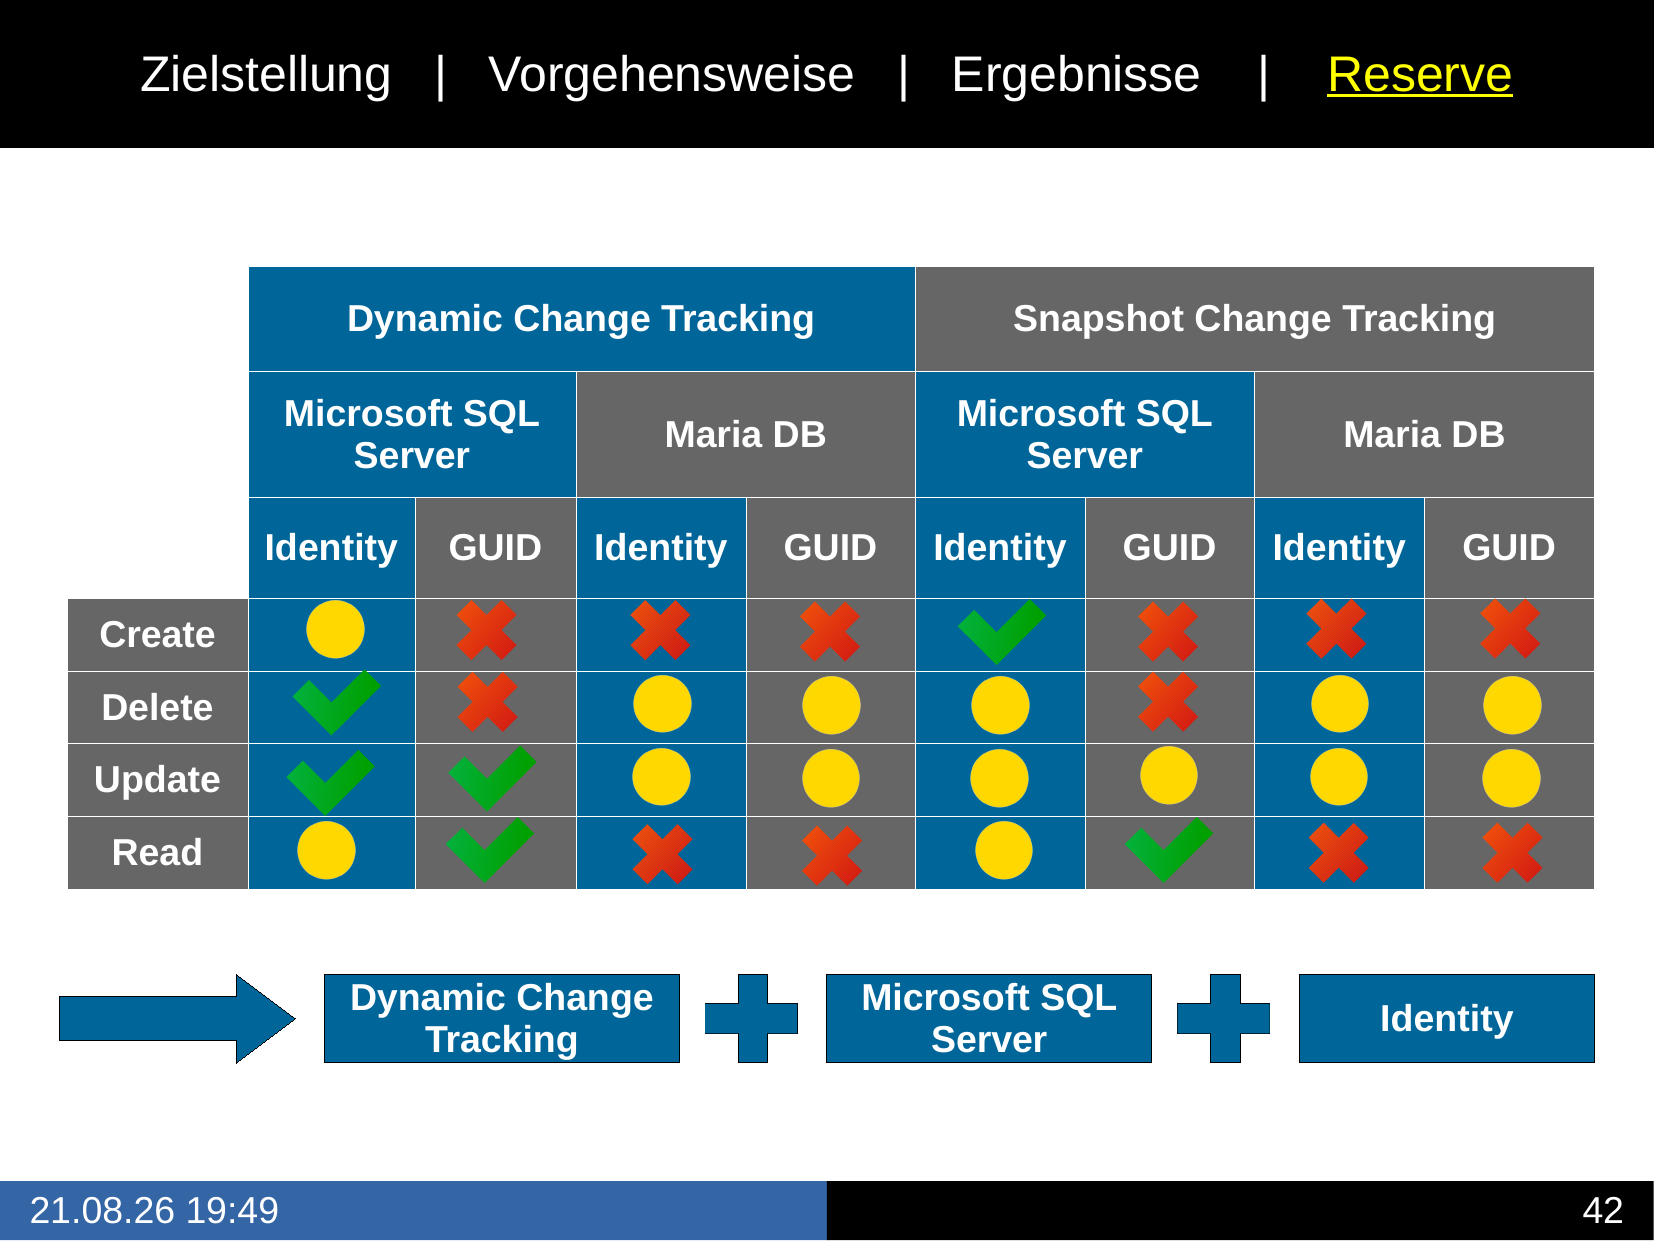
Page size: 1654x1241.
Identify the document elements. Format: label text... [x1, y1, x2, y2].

picture [788, 673, 874, 738]
table_cell [747, 599, 915, 671]
table_cell Read [68, 817, 248, 889]
table_cell [416, 599, 576, 671]
table_cell [747, 817, 915, 889]
picture [298, 822, 355, 879]
picture [1135, 669, 1201, 735]
table_cell [416, 744, 445, 816]
table_cell Maria DB [577, 372, 915, 497]
picture [788, 746, 873, 811]
table_cell [1255, 744, 1424, 816]
table_cell [1086, 744, 1254, 816]
table_cell [577, 744, 746, 816]
picture [307, 601, 364, 658]
picture [1310, 824, 1367, 881]
picture [453, 597, 520, 663]
picture [1468, 746, 1554, 811]
table_cell [68, 372, 248, 497]
picture [959, 601, 1045, 664]
table_cell Identity [1255, 498, 1424, 598]
picture [799, 823, 865, 889]
table_cell [1255, 890, 1424, 1049]
picture [1135, 598, 1201, 665]
picture [294, 671, 379, 734]
table_cell [916, 744, 1085, 816]
text_box Dynamic Change Tracking [324, 974, 680, 1063]
table_cell [416, 890, 576, 974]
table_cell Identity [249, 498, 415, 598]
picture [634, 826, 691, 883]
text_box [59, 974, 296, 1064]
table_cell [747, 672, 915, 743]
table_cell [577, 599, 746, 671]
table_cell GUID [1086, 498, 1254, 598]
picture [455, 669, 521, 735]
table_cell Maria DB [1255, 372, 1594, 497]
table_header Snapshot Change Tracking [916, 267, 1594, 371]
picture [797, 598, 863, 665]
table_cell Identity [577, 498, 746, 598]
table_cell [1086, 672, 1254, 743]
table_cell [1086, 599, 1254, 671]
table_header Dynamic Change Tracking [249, 267, 915, 371]
table_cell [416, 672, 576, 743]
picture [632, 602, 689, 659]
table_cell [249, 672, 415, 743]
table_header [68, 267, 248, 371]
picture [972, 677, 1029, 734]
table_cell Update [68, 744, 248, 816]
table_cell [577, 890, 746, 1049]
picture [288, 751, 373, 814]
table_cell [249, 817, 415, 889]
table_cell Microsoft SQL Server [916, 372, 1254, 497]
table_cell [1425, 672, 1594, 743]
table_cell GUID [747, 498, 915, 598]
table_cell Create [68, 599, 248, 671]
table_cell [1241, 1034, 1254, 1049]
table_cell [916, 672, 1085, 743]
table_cell [1086, 890, 1254, 1049]
table_cell [1255, 599, 1424, 671]
table_cell [916, 599, 1085, 671]
picture [1308, 599, 1365, 657]
table_cell [747, 744, 915, 816]
picture [976, 822, 1032, 879]
table_cell Identity [916, 498, 1085, 598]
table_cell [416, 817, 576, 889]
table_cell Microsoft SQL Server [249, 372, 576, 497]
table_cell [1425, 744, 1594, 816]
table_cell [249, 890, 415, 1049]
table_cell GUID [416, 498, 576, 598]
picture [442, 742, 540, 886]
table_cell [747, 890, 915, 1049]
picture [1126, 743, 1211, 808]
text_box Microsoft SQL Server [826, 974, 1152, 1063]
table_cell [1086, 817, 1254, 889]
table_cell [249, 744, 415, 816]
table_cell [577, 817, 746, 889]
text_box [705, 974, 798, 1063]
table_cell [1425, 599, 1594, 671]
table_cell [916, 817, 1085, 889]
text_box [1177, 974, 1270, 1063]
text_box Zielstellung | Vorgehensweise | Ergebnisse | Reserve [0, 0, 1654, 148]
picture [633, 749, 690, 805]
table_cell [577, 672, 746, 743]
table_cell GUID [1425, 498, 1594, 598]
table_cell [68, 498, 248, 598]
picture [1122, 814, 1217, 886]
picture [1469, 673, 1555, 738]
picture [1479, 820, 1546, 886]
picture [634, 676, 691, 732]
picture [1311, 749, 1367, 805]
table_cell [1255, 817, 1424, 889]
table_cell [1255, 672, 1424, 743]
picture [971, 750, 1028, 807]
table_cell Delete [68, 672, 248, 743]
table_cell [537, 744, 576, 816]
table_cell [68, 1041, 236, 1049]
table_cell [1425, 890, 1594, 974]
text_box Identity [1299, 974, 1595, 1063]
table_cell [916, 890, 1085, 974]
table_cell [68, 890, 248, 996]
table_cell [249, 599, 415, 671]
picture [1312, 676, 1368, 732]
picture [1477, 595, 1543, 662]
table_cell [1425, 817, 1594, 889]
